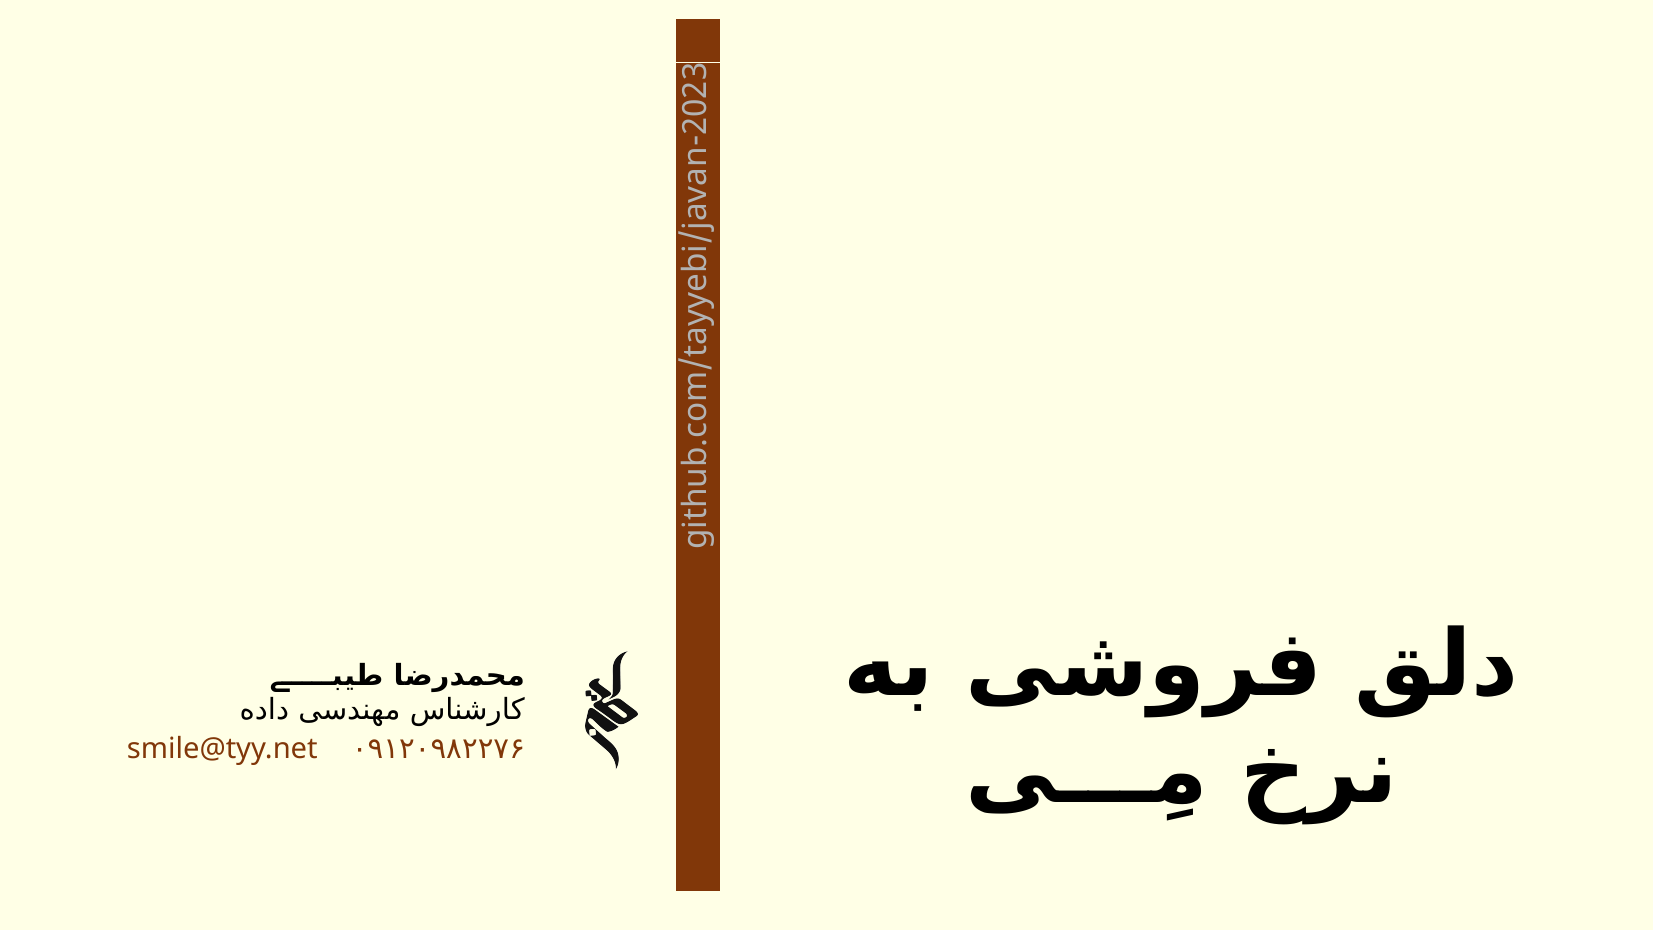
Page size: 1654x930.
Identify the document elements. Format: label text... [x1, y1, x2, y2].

text_box github.com/tayyebi/javan-2023 [669, 0, 742, 906]
picture [585, 651, 638, 770]
title دلق فروشی به نرخ مِـــی [750, 630, 1613, 804]
subtitle محمدرضا طیبـــــے کارشناس مهندسی داده smile@tyy.net ۰۹۱۲۰۹۸۲۲۷۶ [82, 636, 526, 789]
